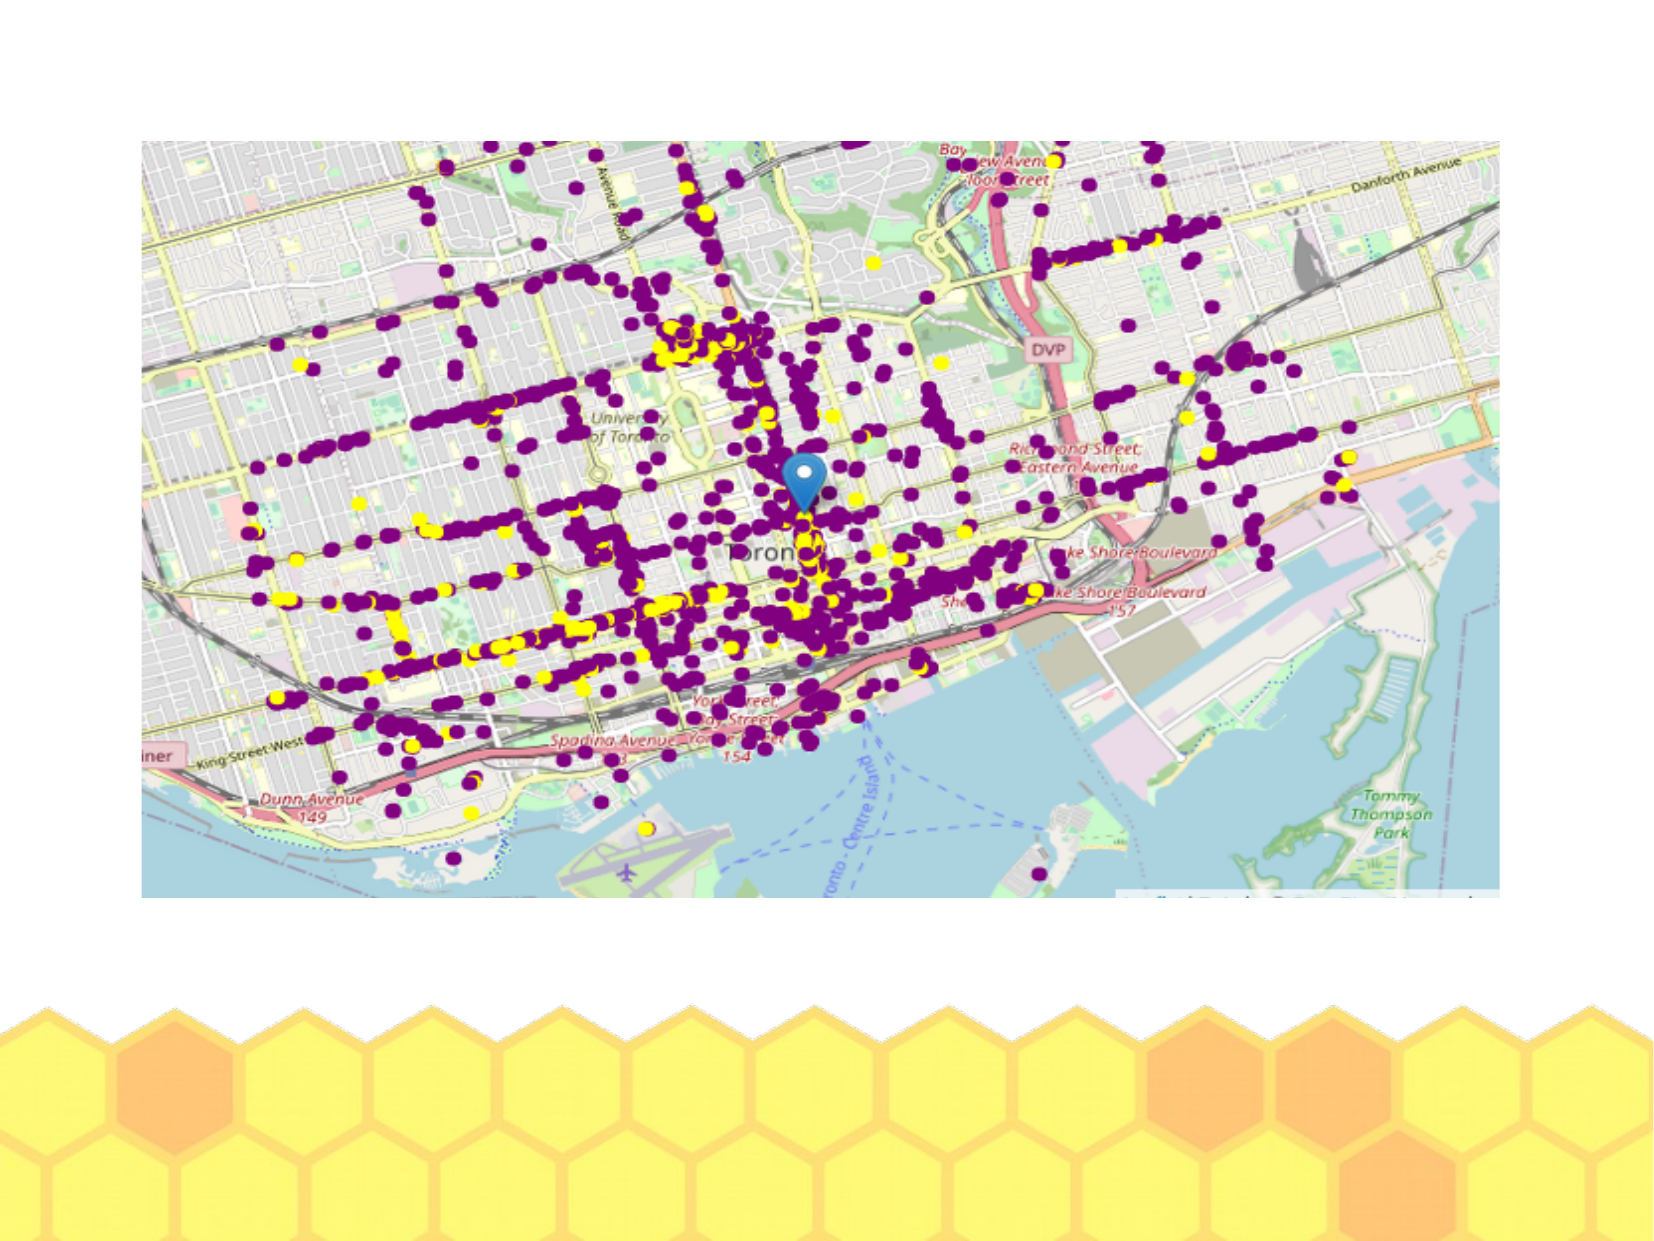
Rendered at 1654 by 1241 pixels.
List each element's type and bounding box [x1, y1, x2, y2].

picture [141, 141, 1500, 898]
picture [0, 1001, 1654, 1241]
